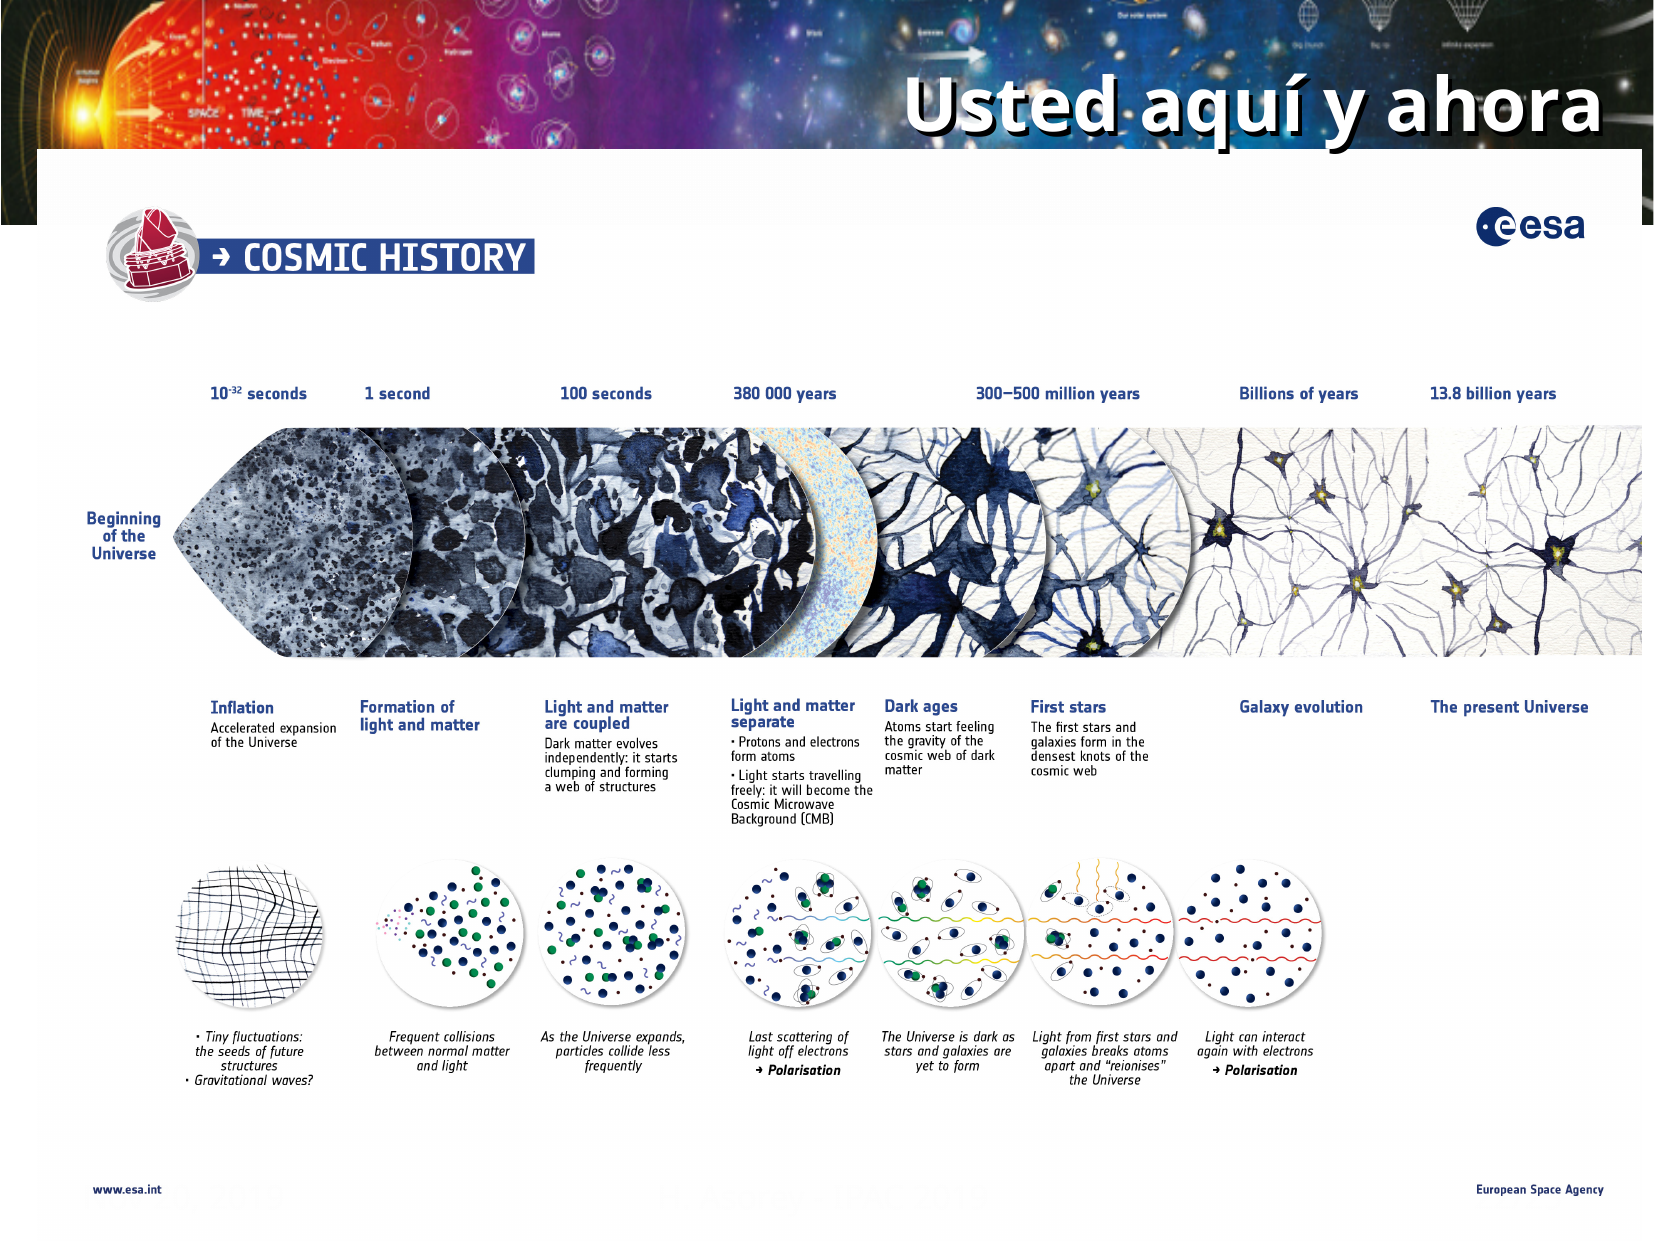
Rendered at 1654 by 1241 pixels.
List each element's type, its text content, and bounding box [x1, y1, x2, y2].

picture [1, 0, 1654, 1241]
title Usted aquí y ahora [45, 15, 1606, 191]
